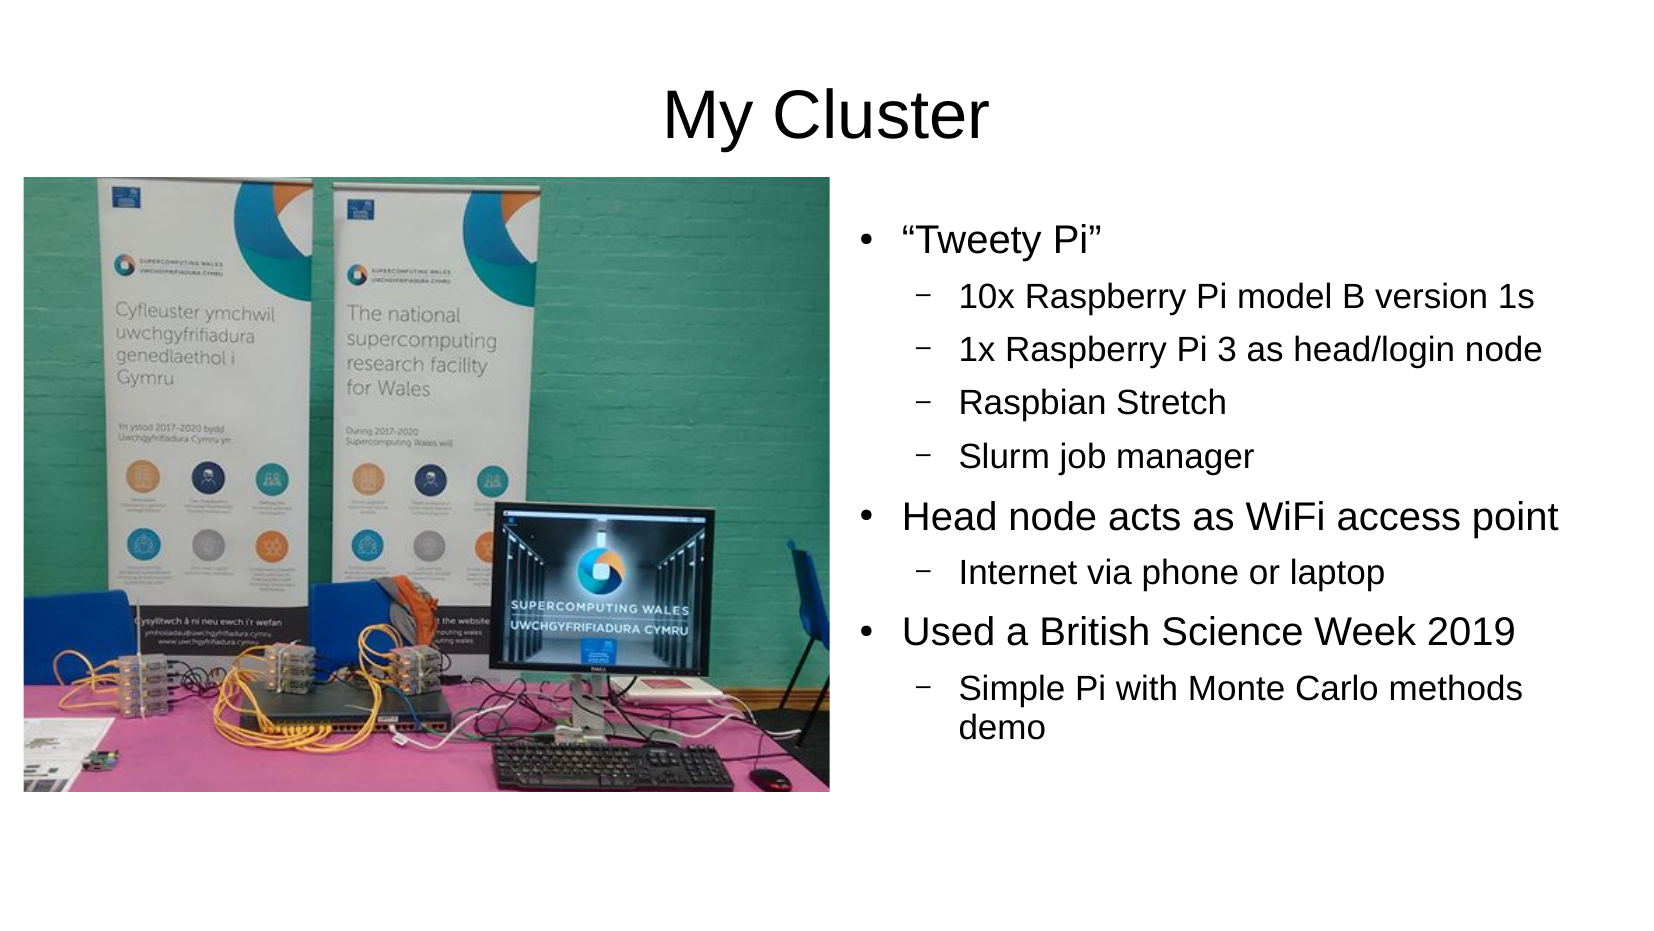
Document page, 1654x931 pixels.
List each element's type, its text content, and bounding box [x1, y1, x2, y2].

title My Cluster [82, 37, 1571, 193]
list “Tweety Pi” 10x Raspberry Pi model B version 1s 1x Raspberry Pi 3 as head/login node Raspbian Stretch Slurm job manager Head node acts as WiFi access point Internet via phone or laptop Used a British Science Week 2019 Simple Pi with Monte Carlo methods demo [845, 217, 1572, 758]
picture [23, 177, 830, 792]
